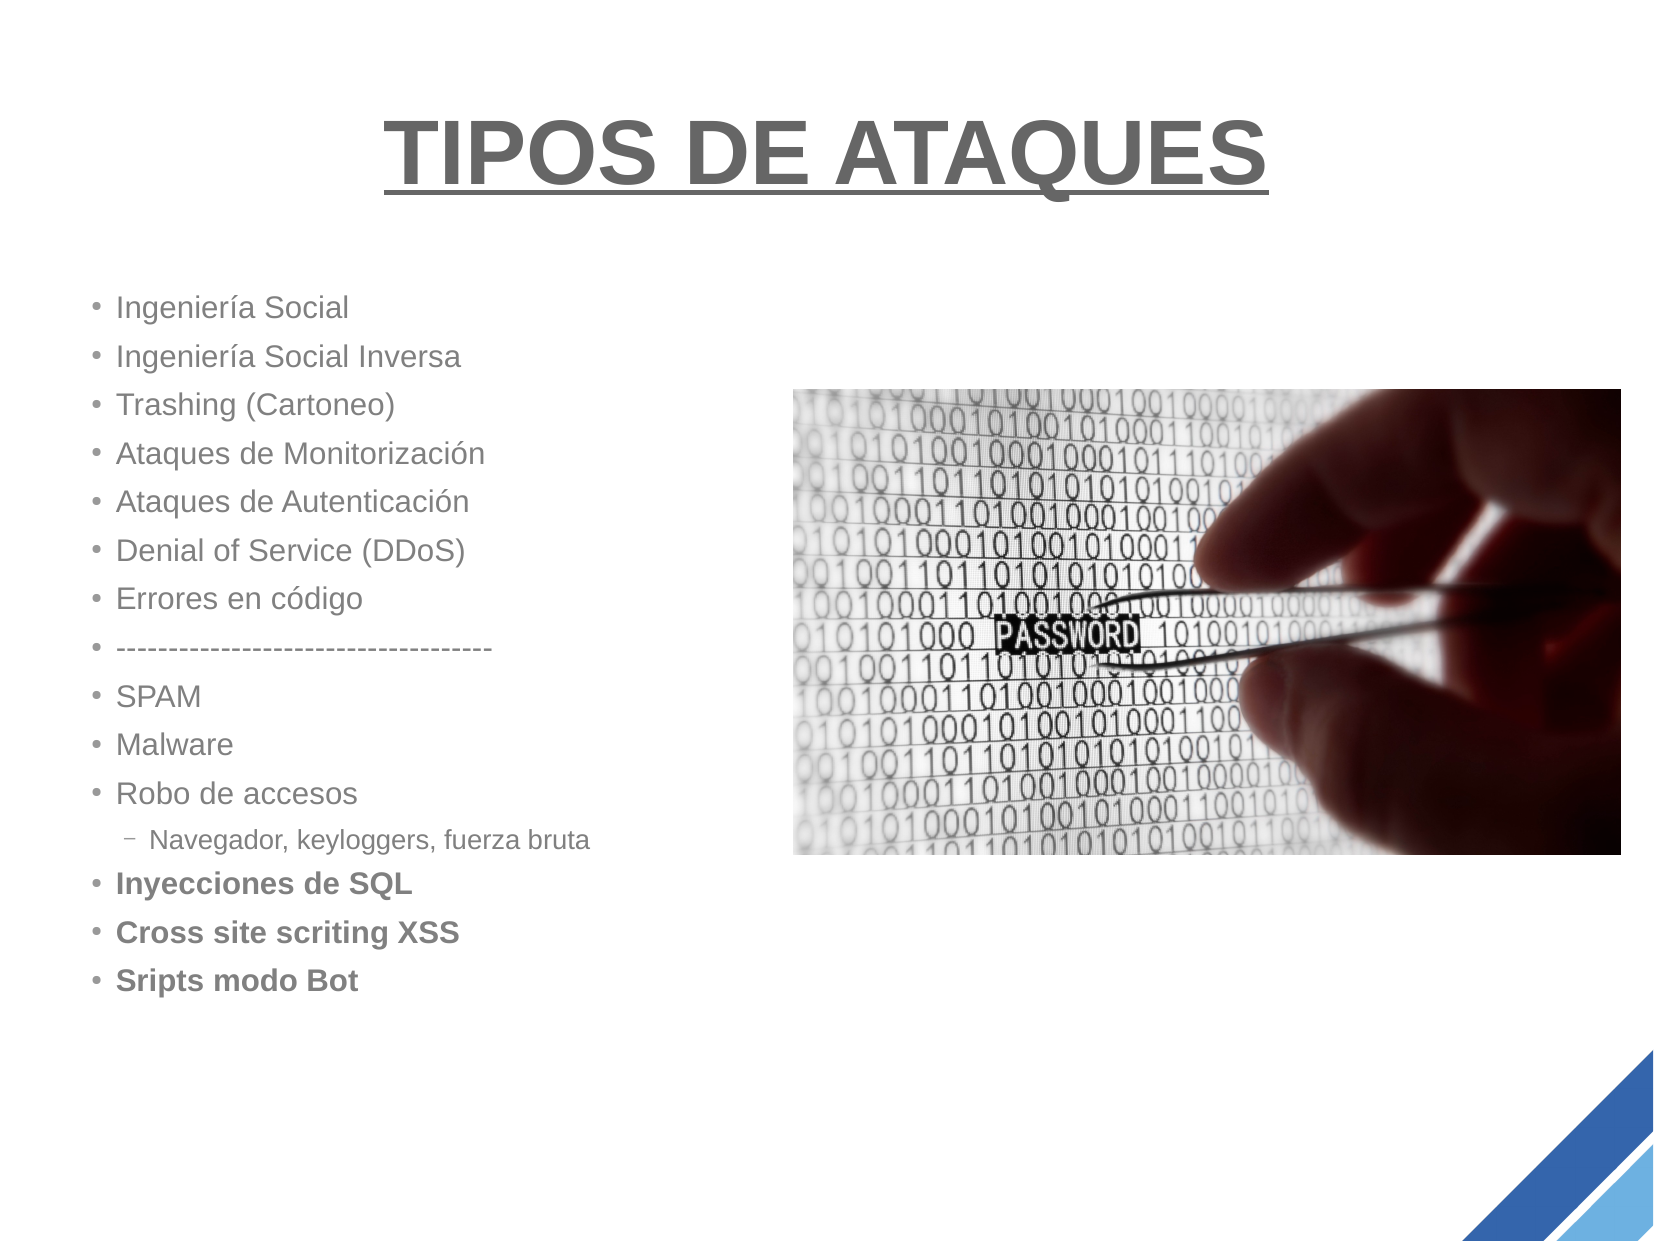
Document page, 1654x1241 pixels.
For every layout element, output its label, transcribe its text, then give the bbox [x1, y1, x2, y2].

title TIPOS DE ATAQUES [82, 49, 1571, 257]
picture [793, 389, 1621, 856]
list Ingeniería Social Ingeniería Social Inversa Trashing (Cartoneo) Ataques de Monitorización Ataques de Autenticación Denial of Service (DDoS) Errores en código ------------------------------------ SPAM Malware Robo de accesos Navegador, keyloggers, fuerza bruta Inyecciones de SQL Cross site scriting XSS Sripts modo Bot [82, 290, 1571, 1010]
picture [1457, 1049, 1654, 1241]
